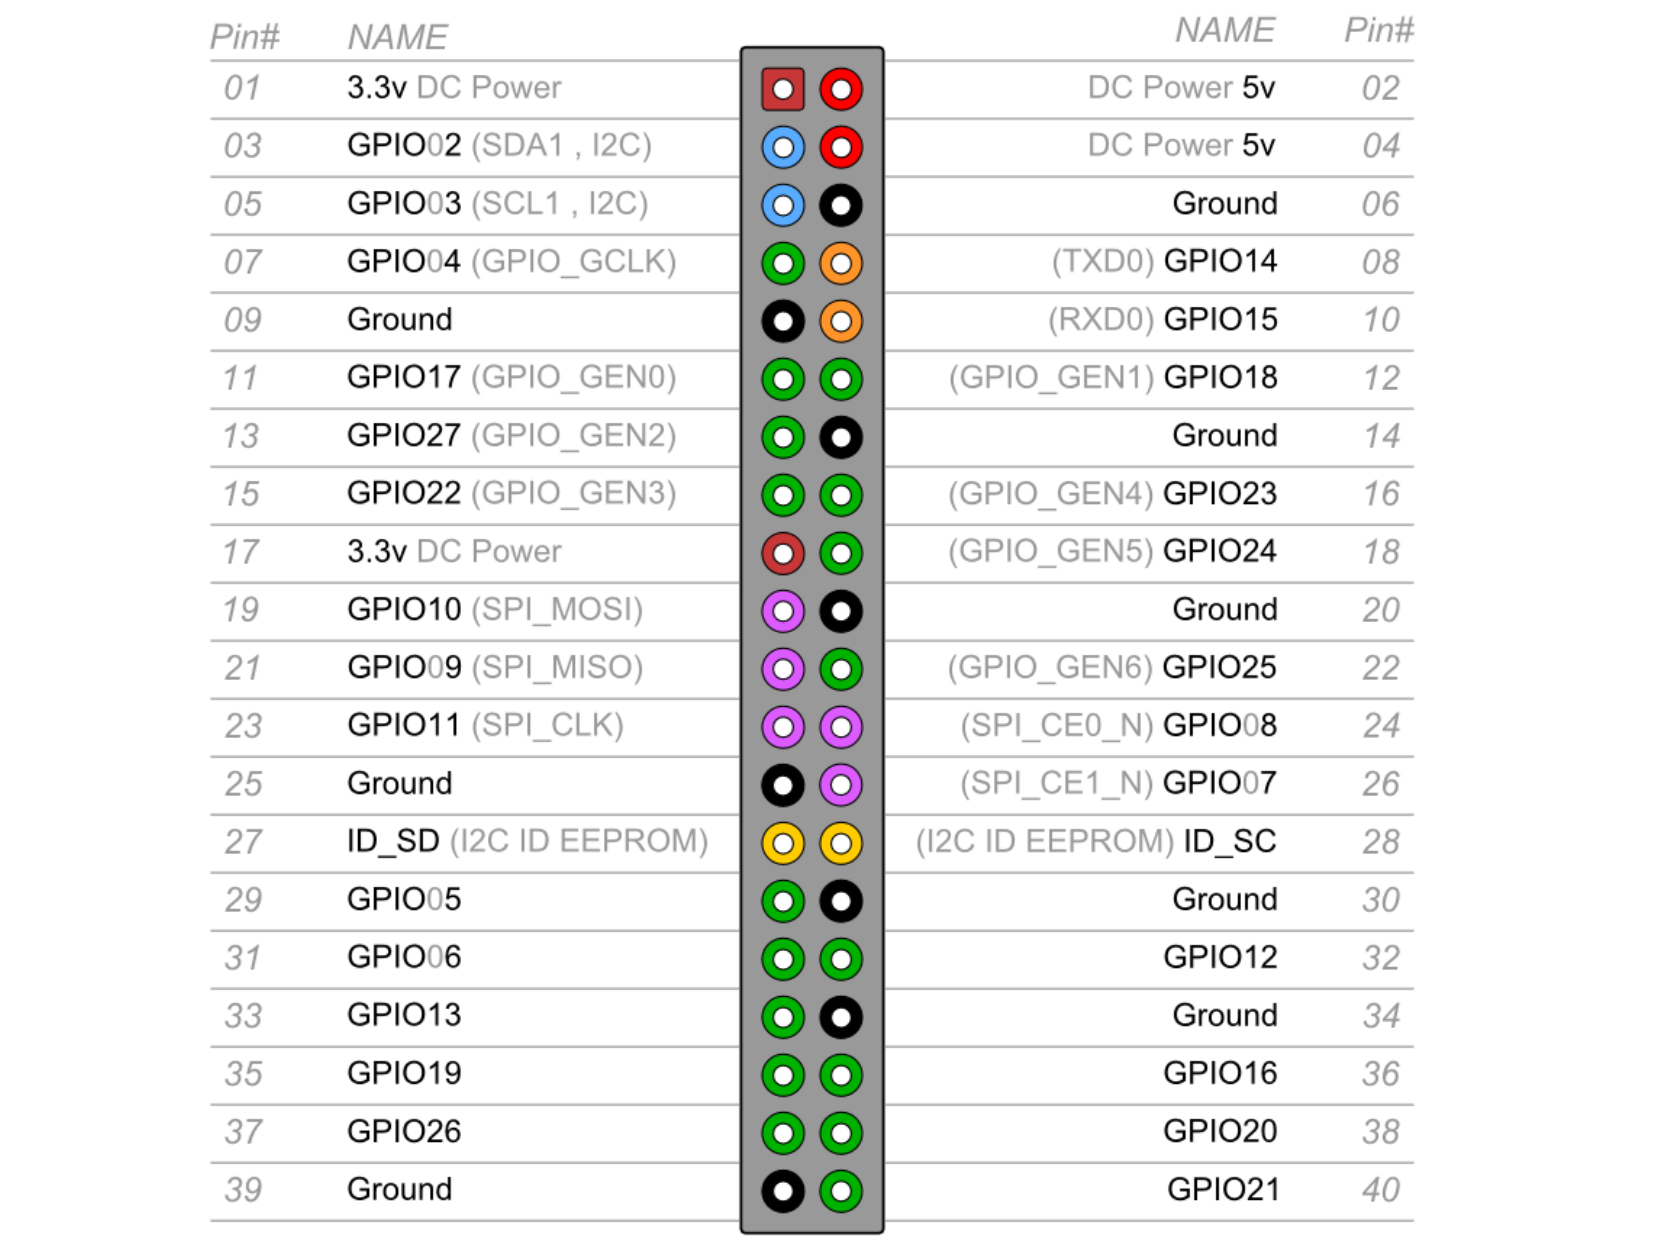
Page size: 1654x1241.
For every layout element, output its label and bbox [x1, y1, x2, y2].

picture [200, 0, 1454, 1241]
